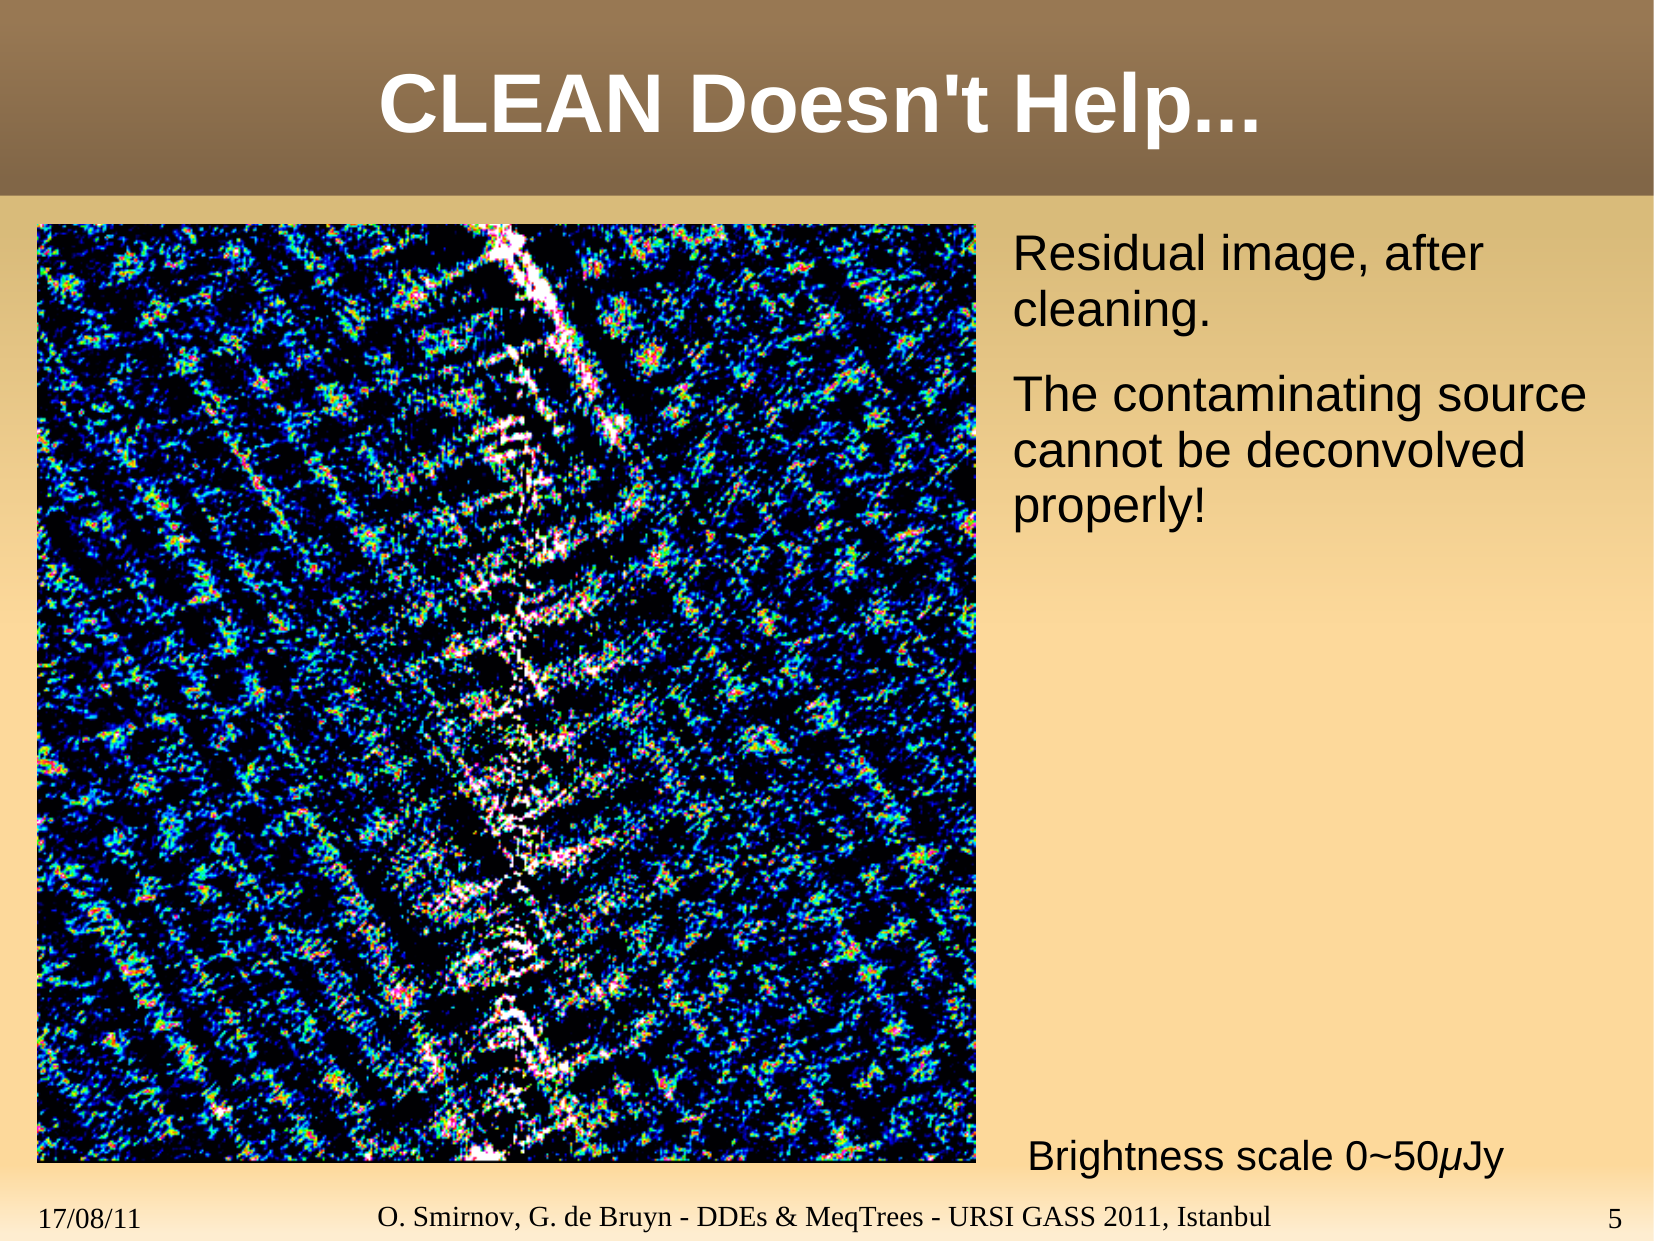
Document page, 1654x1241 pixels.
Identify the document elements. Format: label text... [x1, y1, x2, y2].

text_box Brightness scale 0~50μJy [1012, 1125, 1654, 1187]
picture [0, 0, 1654, 1241]
list Residual image, after cleaning. The contaminating source cannot be deconvolved properly! [1012, 225, 1601, 1104]
title CLEAN Doesn't Help... [76, 7, 1565, 200]
